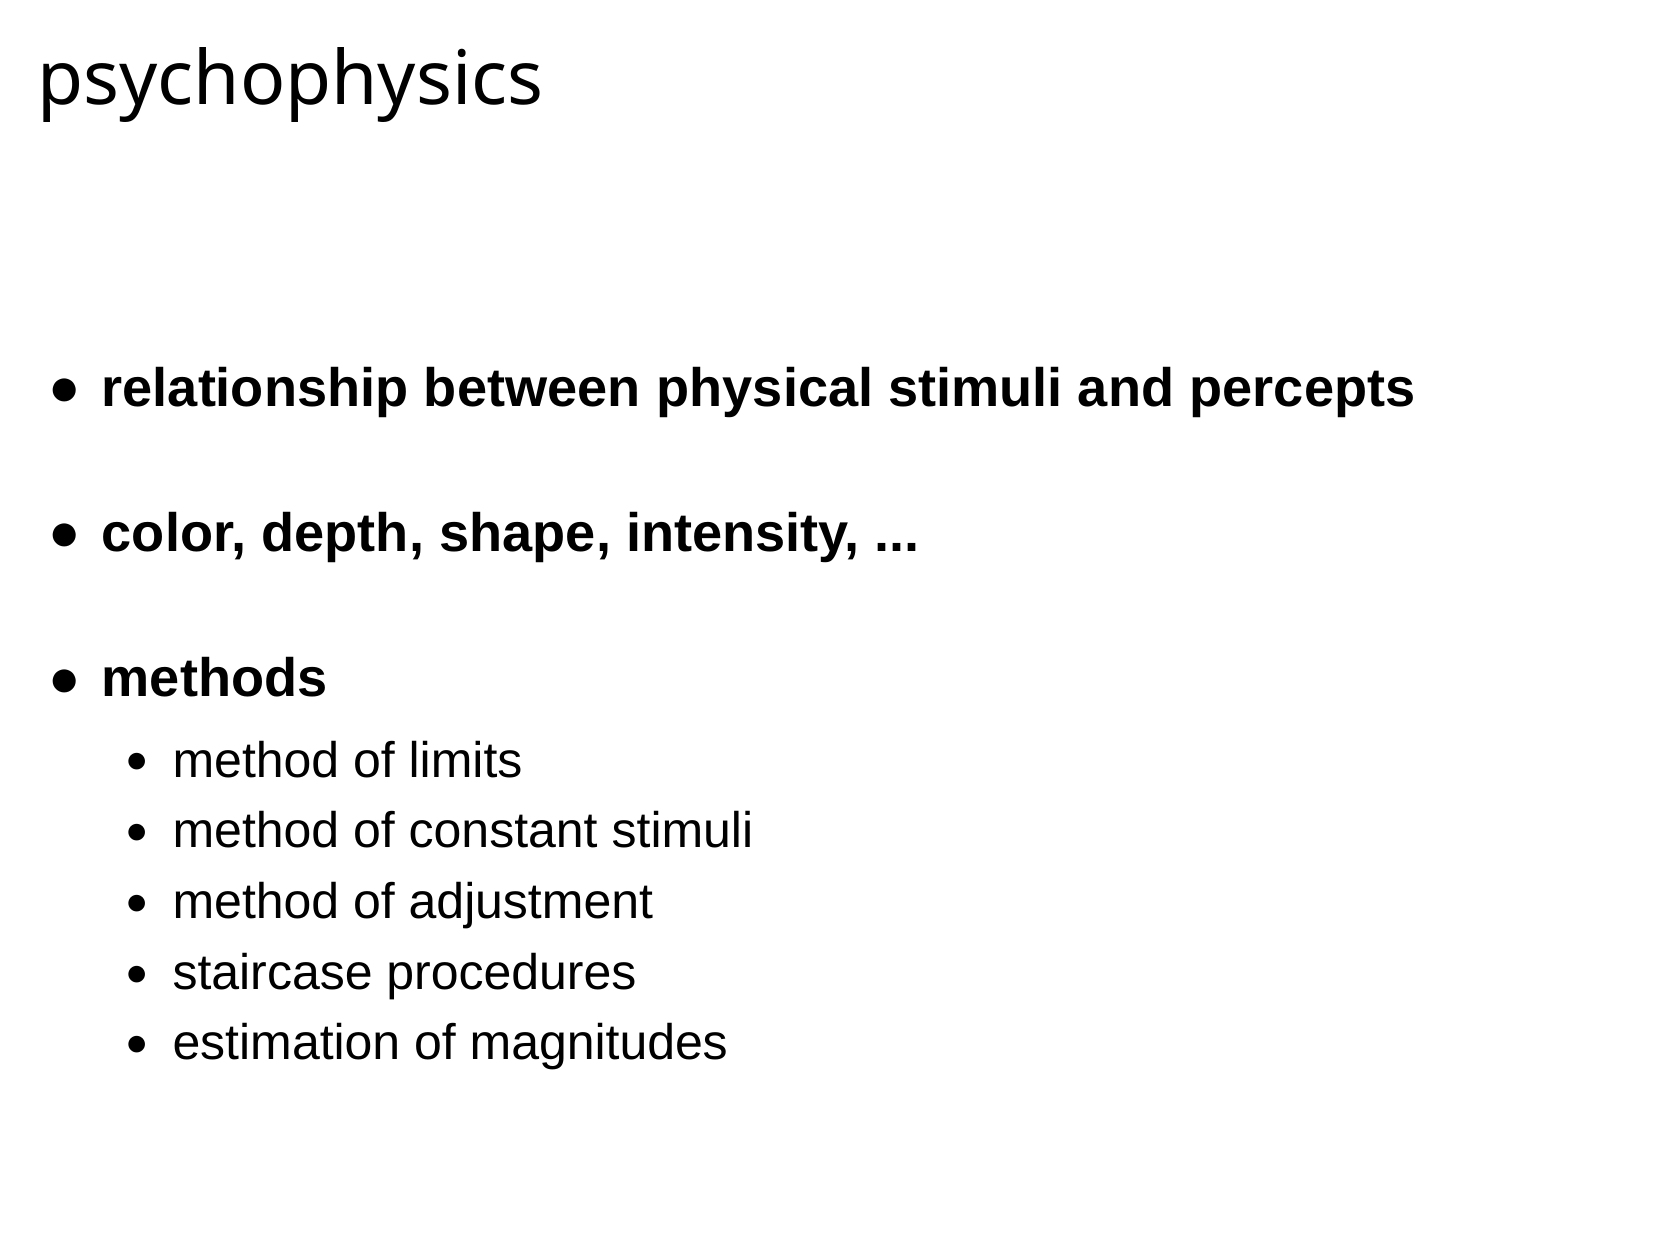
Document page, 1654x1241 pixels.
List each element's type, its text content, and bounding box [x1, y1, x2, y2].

list relationship between physical stimuli and percepts color, depth, shape, intensity, ... methods method of limits method of constant stimuli method of adjustment staircase procedures estimation of magnitudes [30, 187, 1654, 1241]
title psychophysics [37, 0, 1613, 151]
